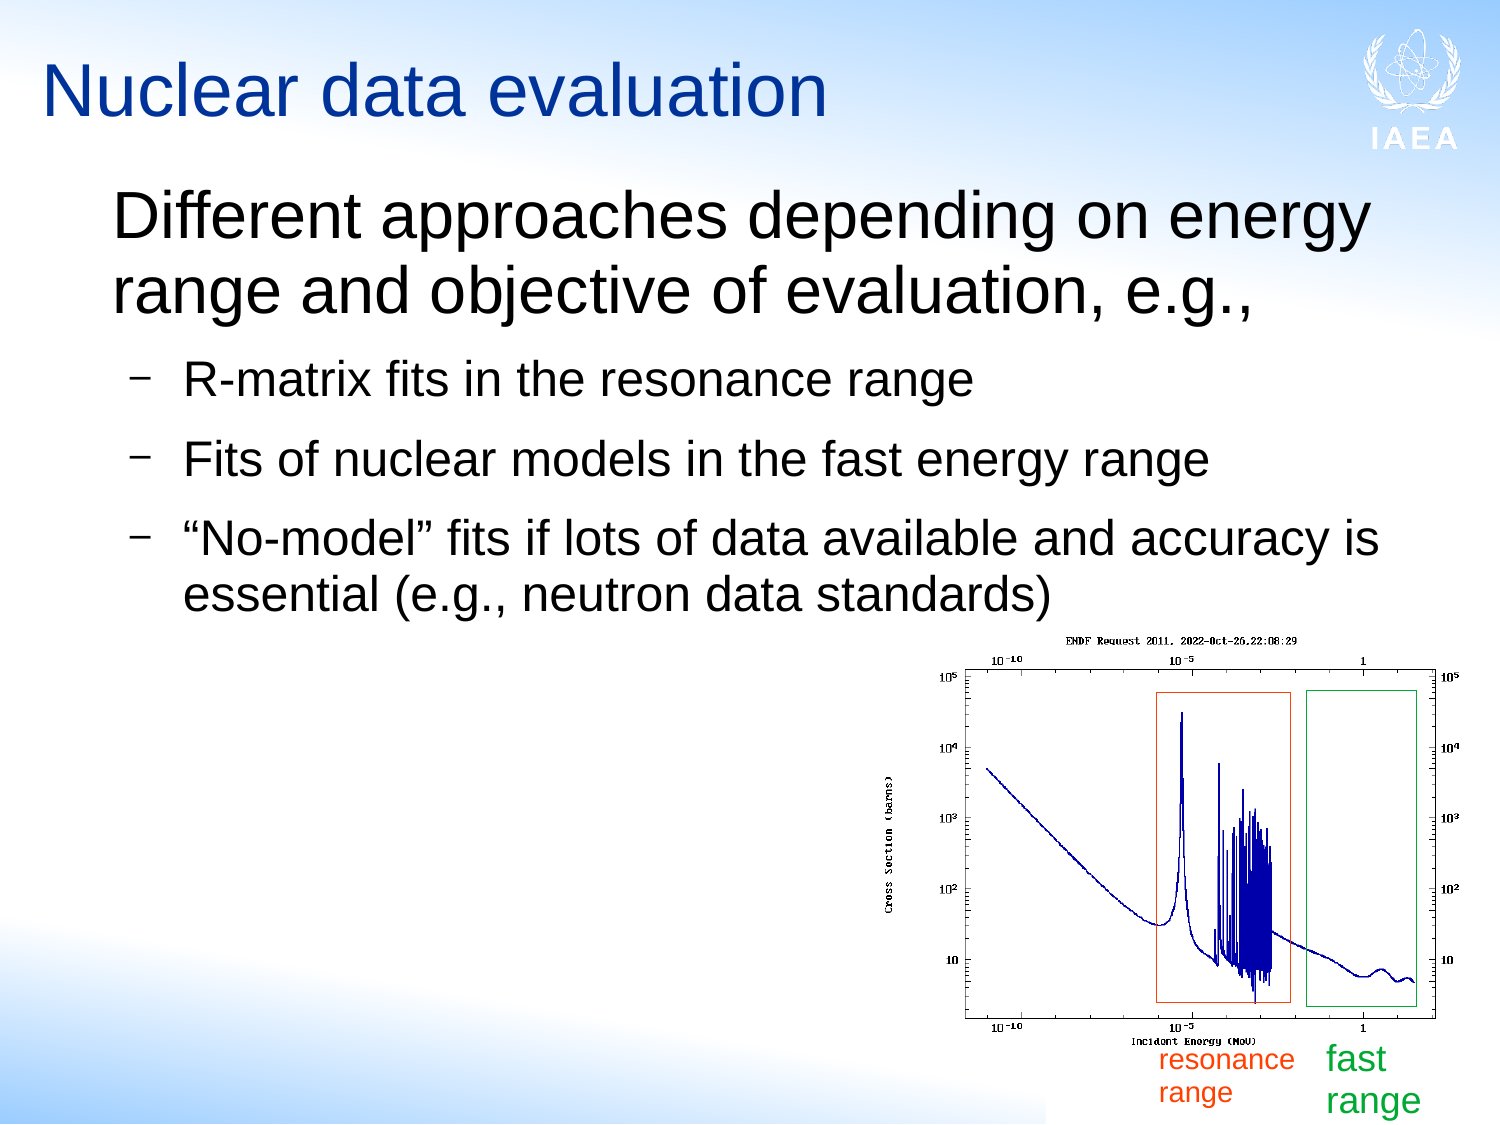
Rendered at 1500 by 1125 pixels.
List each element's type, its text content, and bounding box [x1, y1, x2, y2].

title Nuclear data evaluation [41, 19, 1046, 161]
picture [1363, 29, 1461, 149]
picture [881, 630, 1500, 1048]
text_box fast range [1311, 1029, 1437, 1125]
list Different approaches depending on energy range and objective of evaluation, e.g., R-matrix fits in the resonance range Fits of nuclear models in the fast energy range “No-model” fits if lots of data available and accuracy is essential (e.g., neutron data standards) [41, 178, 1471, 976]
text_box resonance range [1143, 1035, 1311, 1120]
